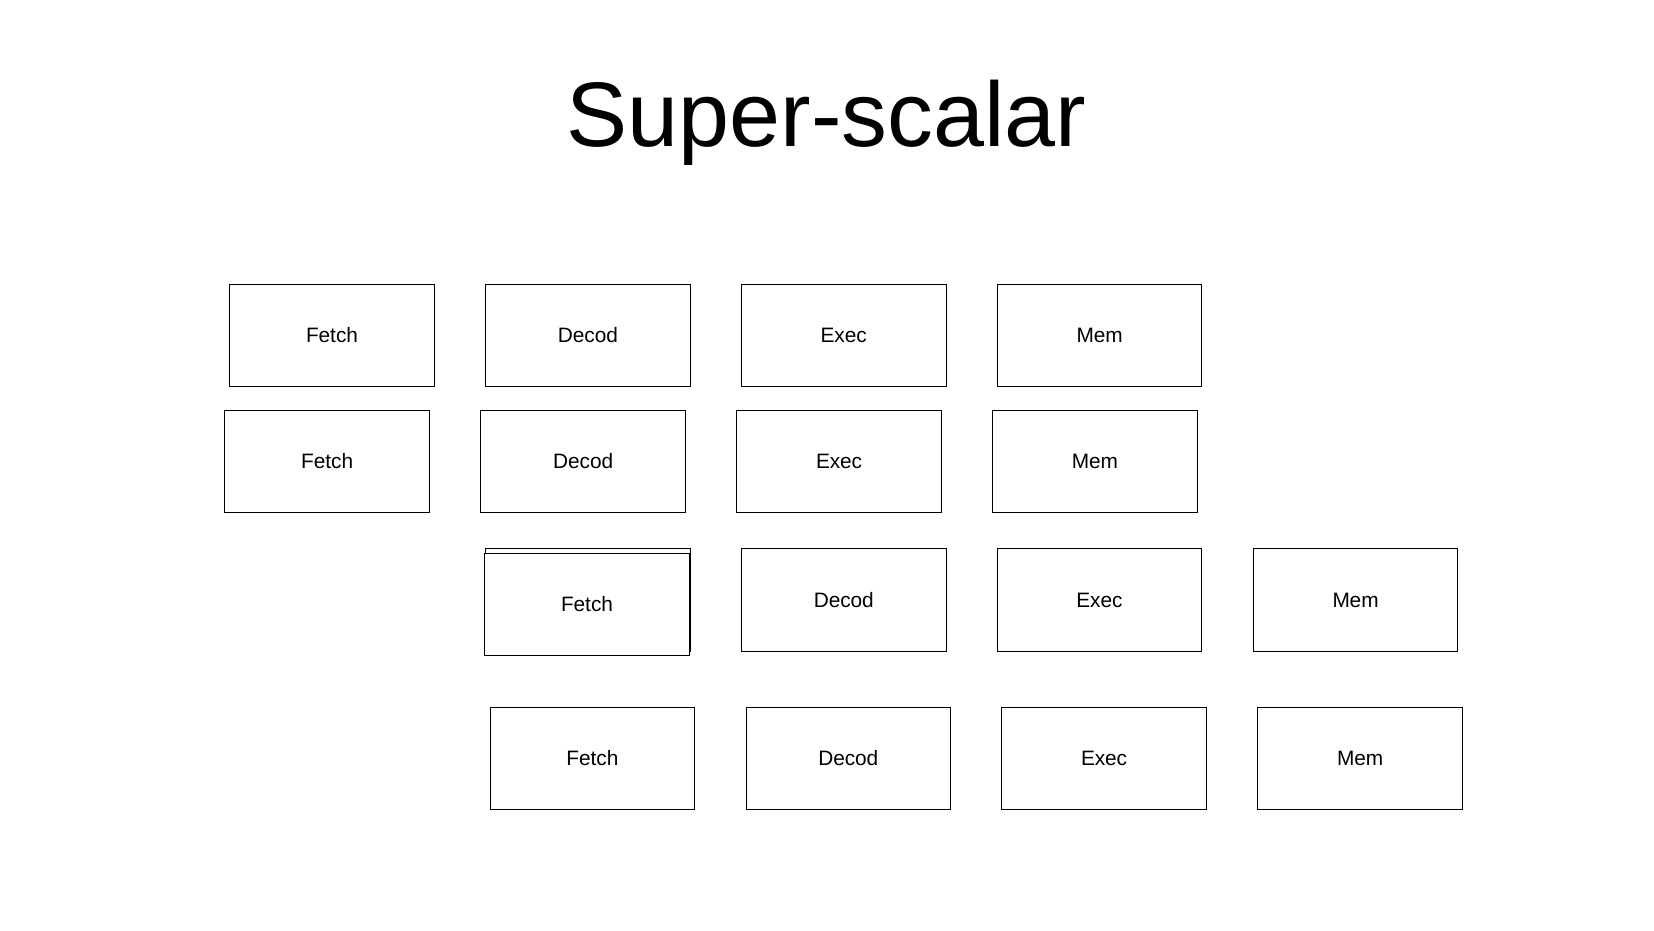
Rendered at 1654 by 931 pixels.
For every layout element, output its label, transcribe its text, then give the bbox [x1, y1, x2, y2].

text_box Exec [741, 284, 947, 387]
text_box Decod [741, 548, 947, 652]
text_box Exec [736, 410, 942, 513]
text_box Decod [746, 707, 951, 810]
text_box Mem [1257, 707, 1463, 810]
text_box Mem [992, 410, 1198, 513]
text_box Fetch [224, 410, 430, 513]
text_box Decod [480, 410, 686, 513]
text_box Dec [485, 548, 691, 652]
text_box Exec [1001, 707, 1207, 810]
text_box Exec [997, 548, 1202, 652]
text_box Mem [1253, 548, 1458, 652]
text_box Fetch [229, 284, 435, 387]
text_box Fetch [484, 553, 690, 656]
text_box Mem [997, 284, 1202, 387]
text_box Decod [485, 284, 691, 387]
title Super-scalar [82, 37, 1571, 193]
text_box Fetch [490, 707, 695, 810]
